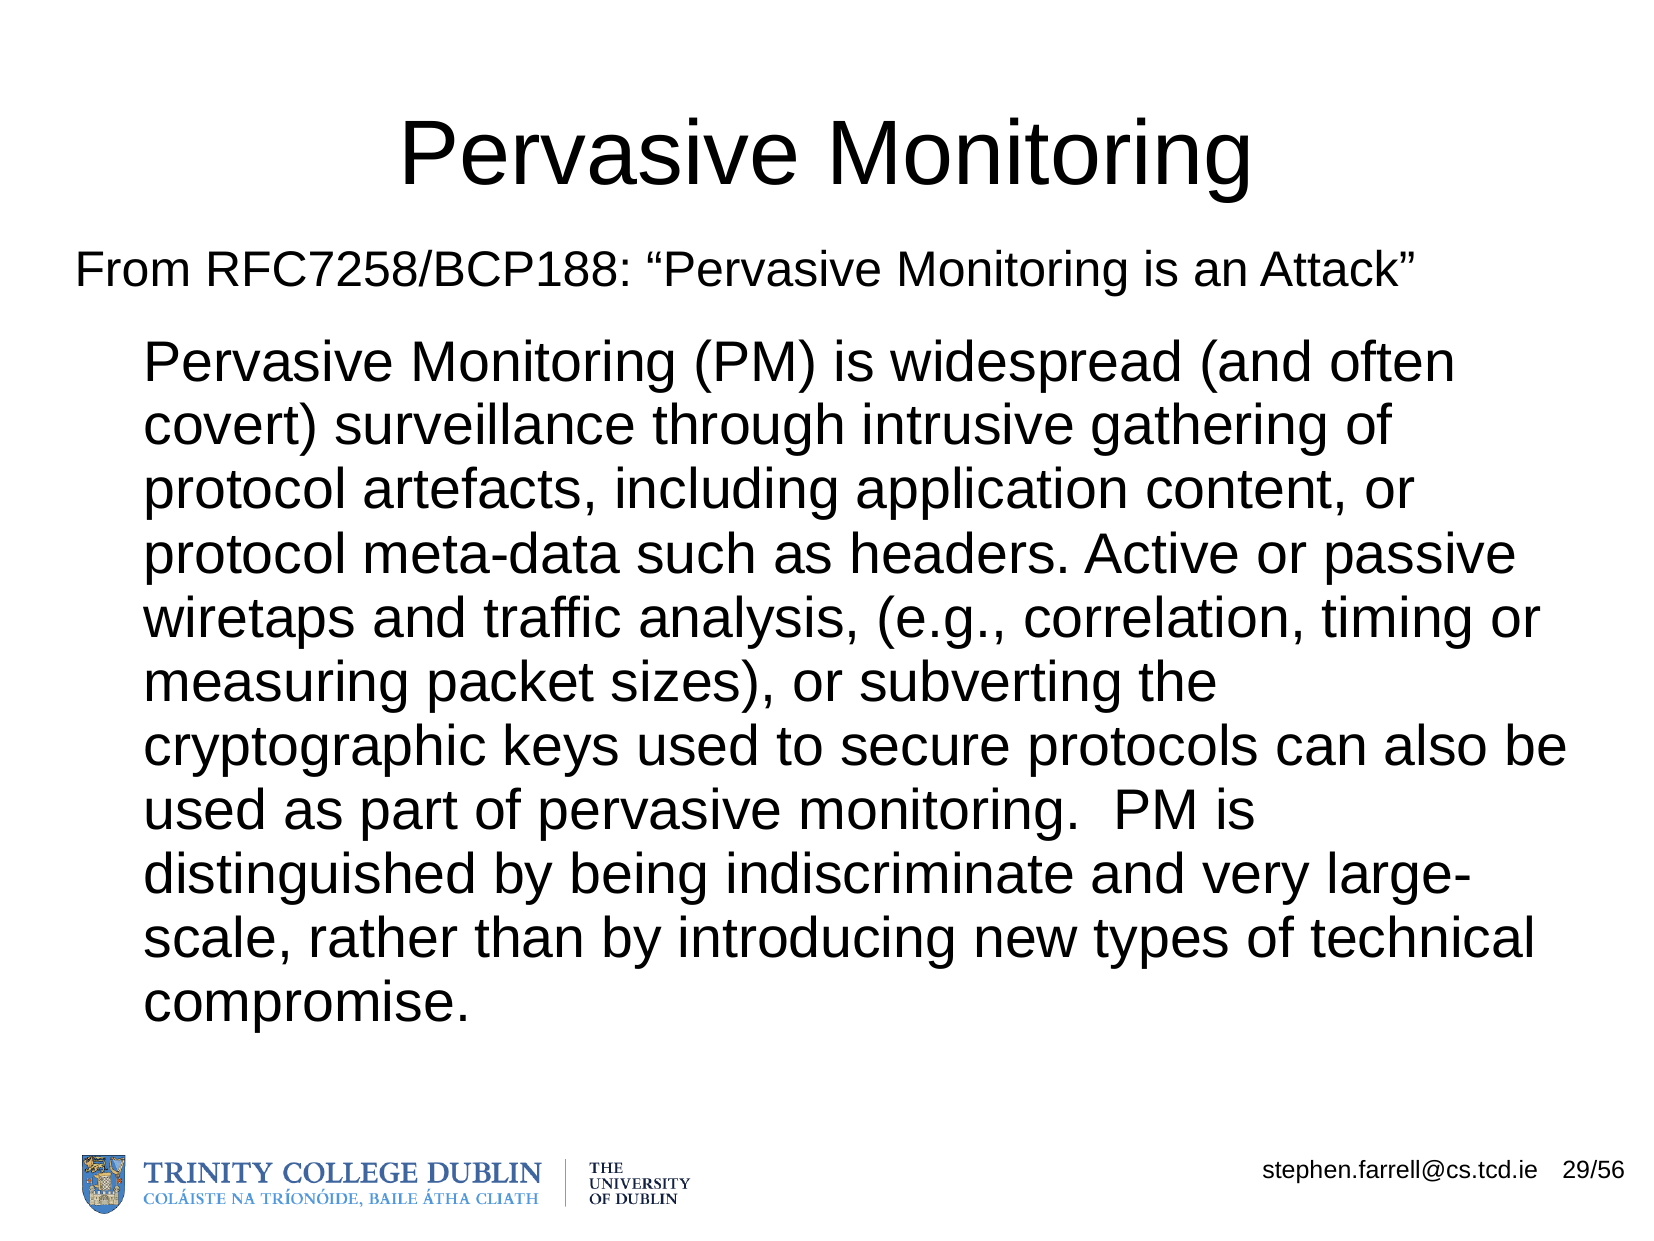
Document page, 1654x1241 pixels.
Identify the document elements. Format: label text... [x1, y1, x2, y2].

text_box From RFC7258/BCP188: “Pervasive Monitoring is an Attack” [59, 234, 1432, 306]
picture [82, 1155, 694, 1214]
list Pervasive Monitoring (PM) is widespread (and often covert) surveillance through intrusive gathering of protocol artefacts, including application content, or protocol meta-data such as headers. Active or passive wiretaps and traffic analysis, (e.g., correlation, timing or measuring packet sizes), or subverting the cryptographic keys used to secure protocols can also be used as part of pervasive monitoring. PM is distinguished by being indiscriminate and very large-scale, rather than by introducing new types of technical compromise. [82, 329, 1571, 1049]
title Pervasive Monitoring [82, 49, 1571, 257]
